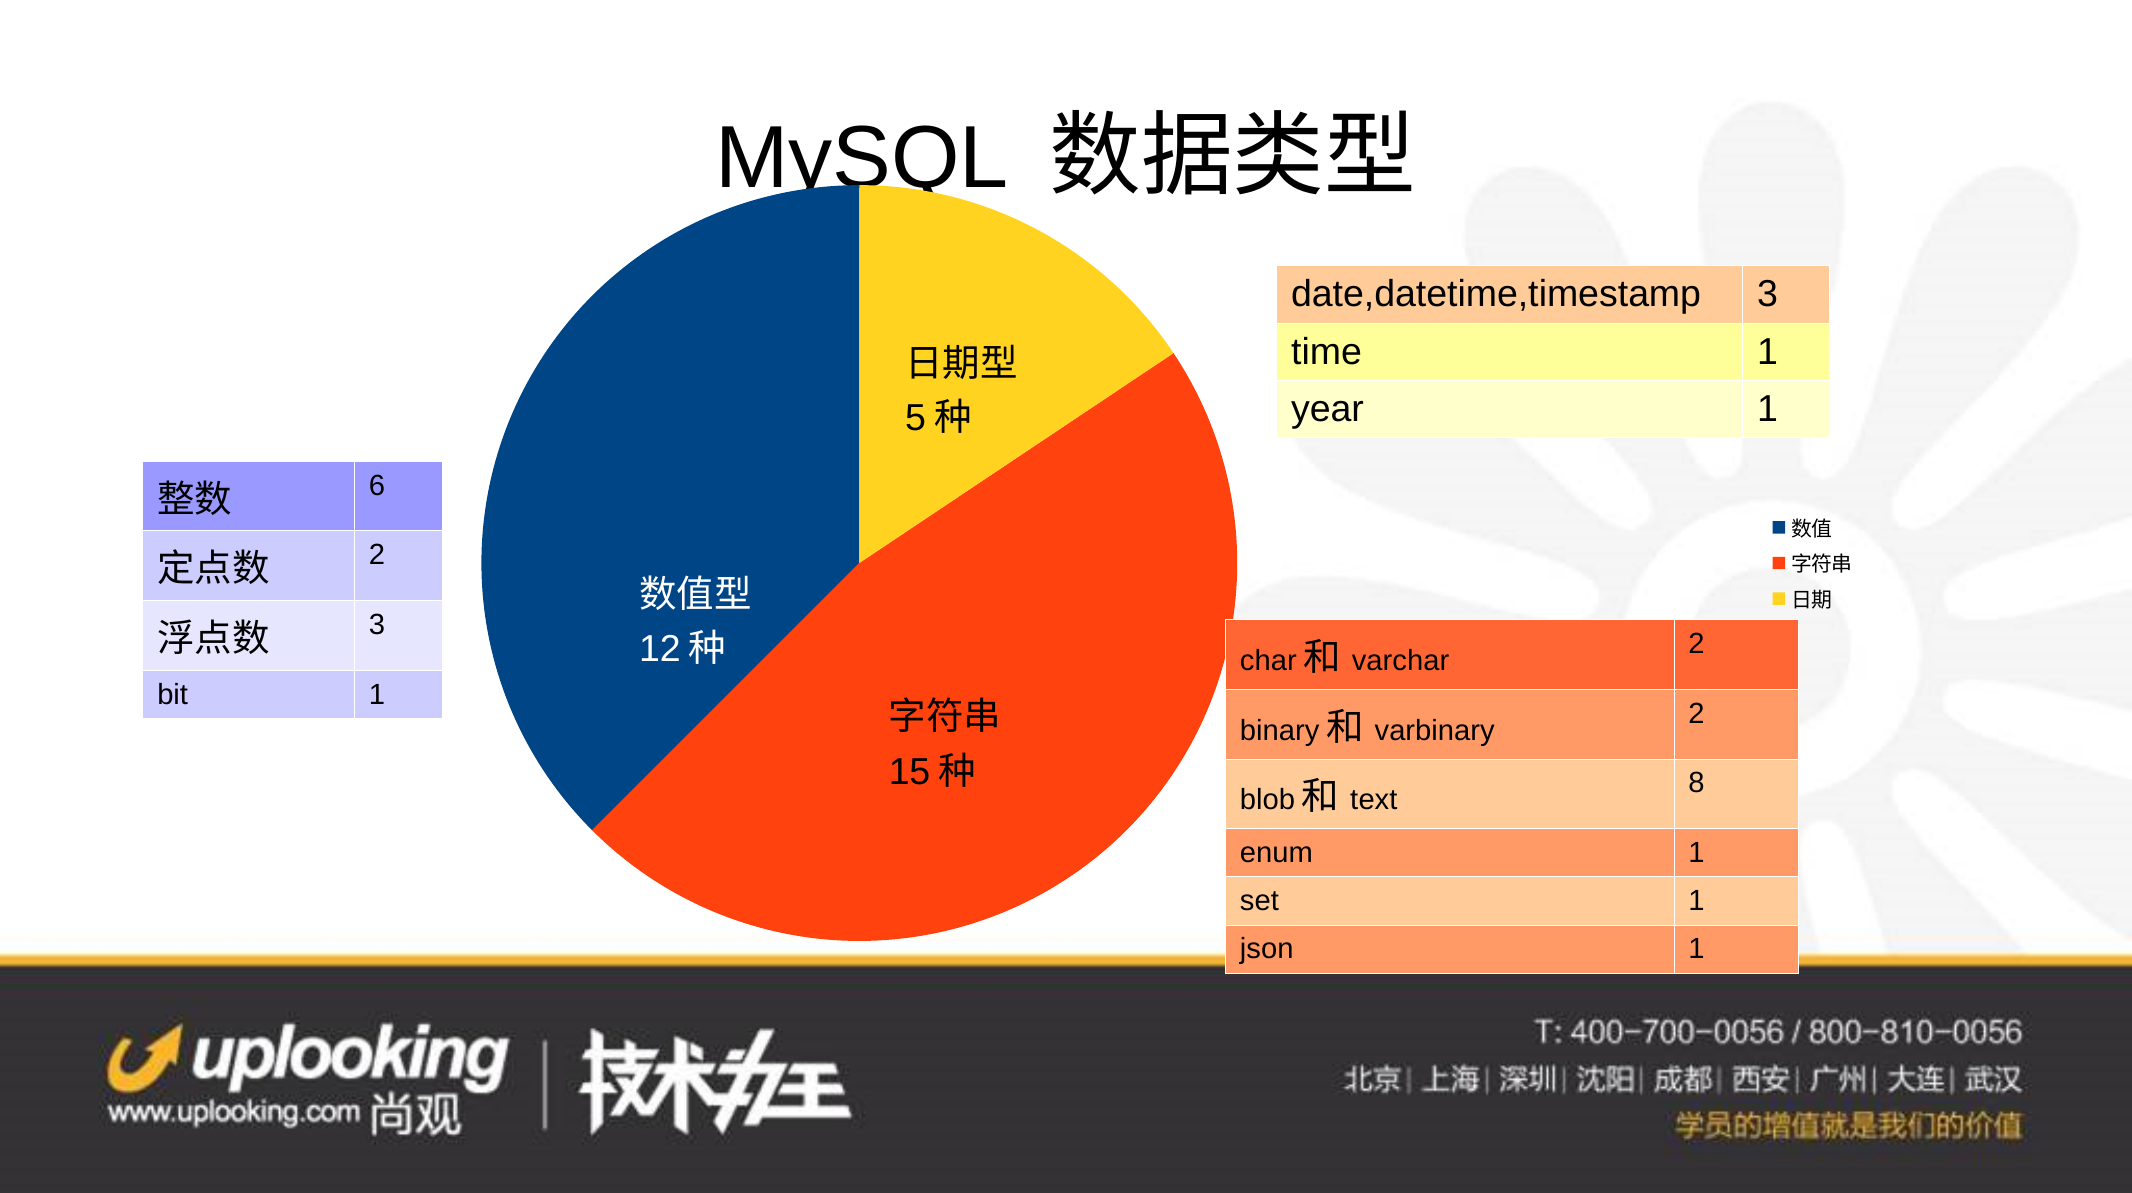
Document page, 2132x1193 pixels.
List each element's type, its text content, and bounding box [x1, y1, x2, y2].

table_cell 1 [355, 671, 442, 718]
text_box 日期型 5种 [890, 325, 1134, 438]
text_box 数值型 12种 [624, 556, 868, 669]
table_cell bit [143, 671, 354, 718]
table_cell year [1277, 381, 1742, 437]
table_cell set [1226, 877, 1674, 925]
table_header 2 [1675, 620, 1798, 689]
title MySQL 数据类型 [106, 47, 2026, 247]
text_box 字符串 15种 [874, 679, 1118, 851]
table_cell blob和text [1226, 760, 1674, 828]
table_header date,datetime,timestamp [1277, 266, 1742, 323]
picture [0, 0, 2132, 1193]
table_header 6 [355, 462, 442, 530]
table_cell 1 [1675, 926, 1798, 973]
table_cell 1 [1743, 381, 1829, 437]
table_cell enum [1226, 829, 1674, 876]
table_cell binary和varbinary [1226, 690, 1674, 759]
table_cell 1 [1675, 829, 1798, 876]
table_cell json [1226, 926, 1674, 973]
table_cell time [1277, 324, 1742, 380]
table_header 整数 [143, 462, 354, 530]
table_cell 1 [1743, 324, 1829, 380]
table_cell 2 [355, 531, 442, 600]
table_header char和varchar [1226, 620, 1674, 689]
table_cell 浮点数 [143, 601, 354, 670]
table_cell 定点数 [143, 531, 354, 600]
table_cell 1 [1675, 877, 1798, 925]
table_header 3 [1743, 266, 1829, 323]
chart [0, 169, 1872, 957]
table_cell 2 [1675, 690, 1798, 759]
table_cell 3 [355, 601, 442, 670]
table_cell 8 [1675, 760, 1798, 828]
